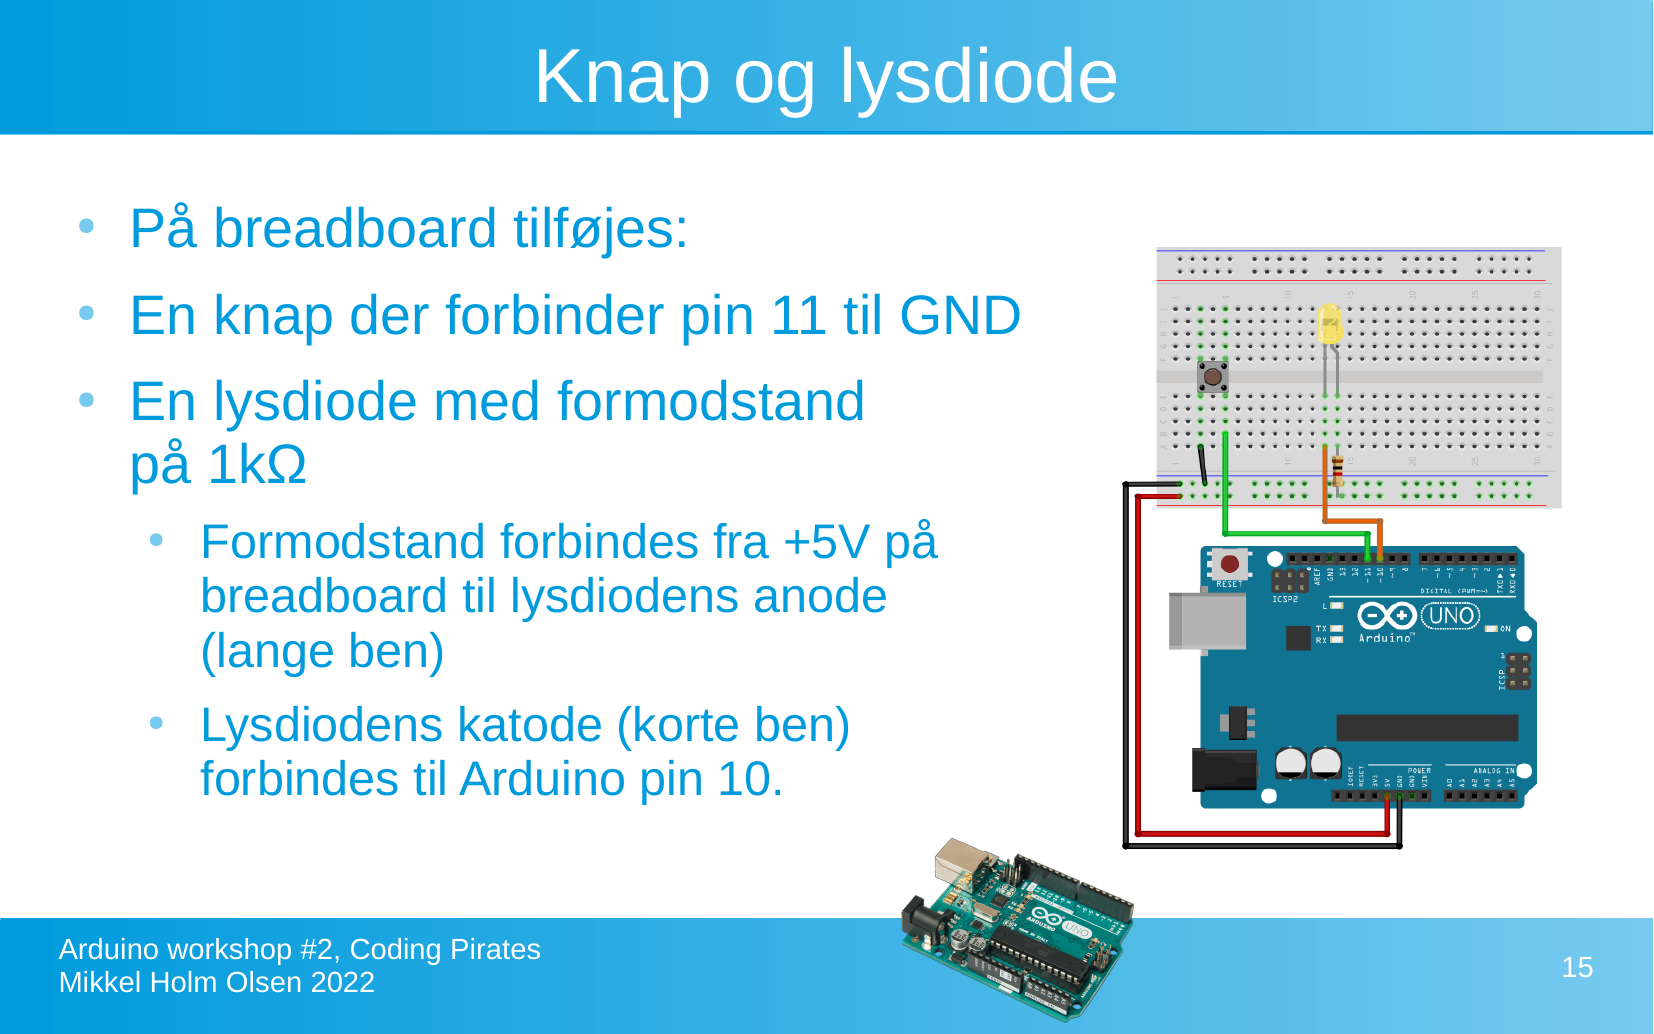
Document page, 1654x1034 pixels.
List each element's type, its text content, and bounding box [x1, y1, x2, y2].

list På breadboard tilføjes: En knap der forbinder pin 11 til GND En lysdiode med formodstand på 1kΩ Formodstand forbindes fra +5V på breadboard til lysdiodens anode (lange ben) Lysdiodens katode (korte ben) forbindes til Arduino pin 10. [58, 196, 1594, 854]
picture [900, 224, 1589, 1024]
title Knap og lysdiode [58, 32, 1594, 120]
